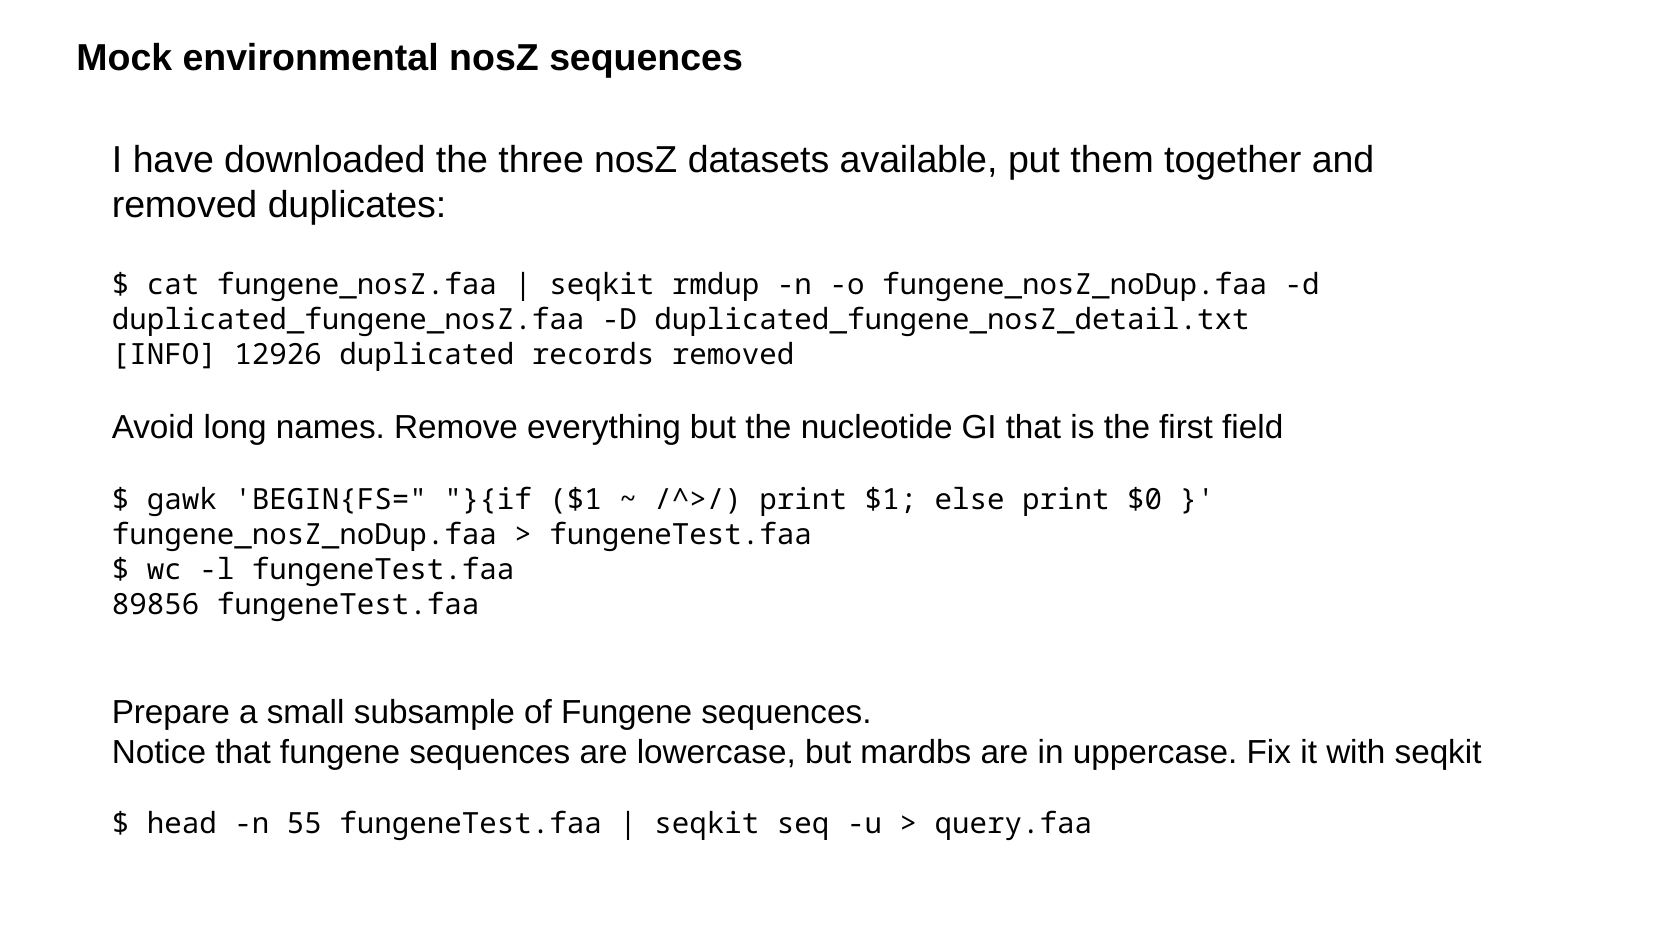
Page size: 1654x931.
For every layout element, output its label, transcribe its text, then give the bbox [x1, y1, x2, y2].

text_box Mock environmental nosZ sequences [61, 25, 1502, 87]
text_box $ cat fungene_nosZ.faa | seqkit rmdup -n -o fungene_nosZ_noDup.faa -d duplicated_fungene_nosZ.faa -D duplicated_fungene_nosZ_detail.txt [INFO] 12926 duplicated records removed Avoid long names. Remove everything but the nucleotide GI that is the first field $ gawk 'BEGIN{FS=" "}{if ($1 ~ /^>/) print $1; else print $0 }' fungene_nosZ_noDup.faa > fungeneTest.faa $ wc -l fungeneTest.faa 89856 fungeneTest.faa Prepare a small subsample of Fungene sequences. Notice that fungene sequences are lowercase, but mardbs are in uppercase. Fix it with seqkit $ head -n 55 fungeneTest.faa | seqkit seq -u > query.faa [97, 258, 1620, 847]
text_box I have downloaded the three nosZ datasets available, put them together and removed duplicates: [96, 127, 1514, 234]
